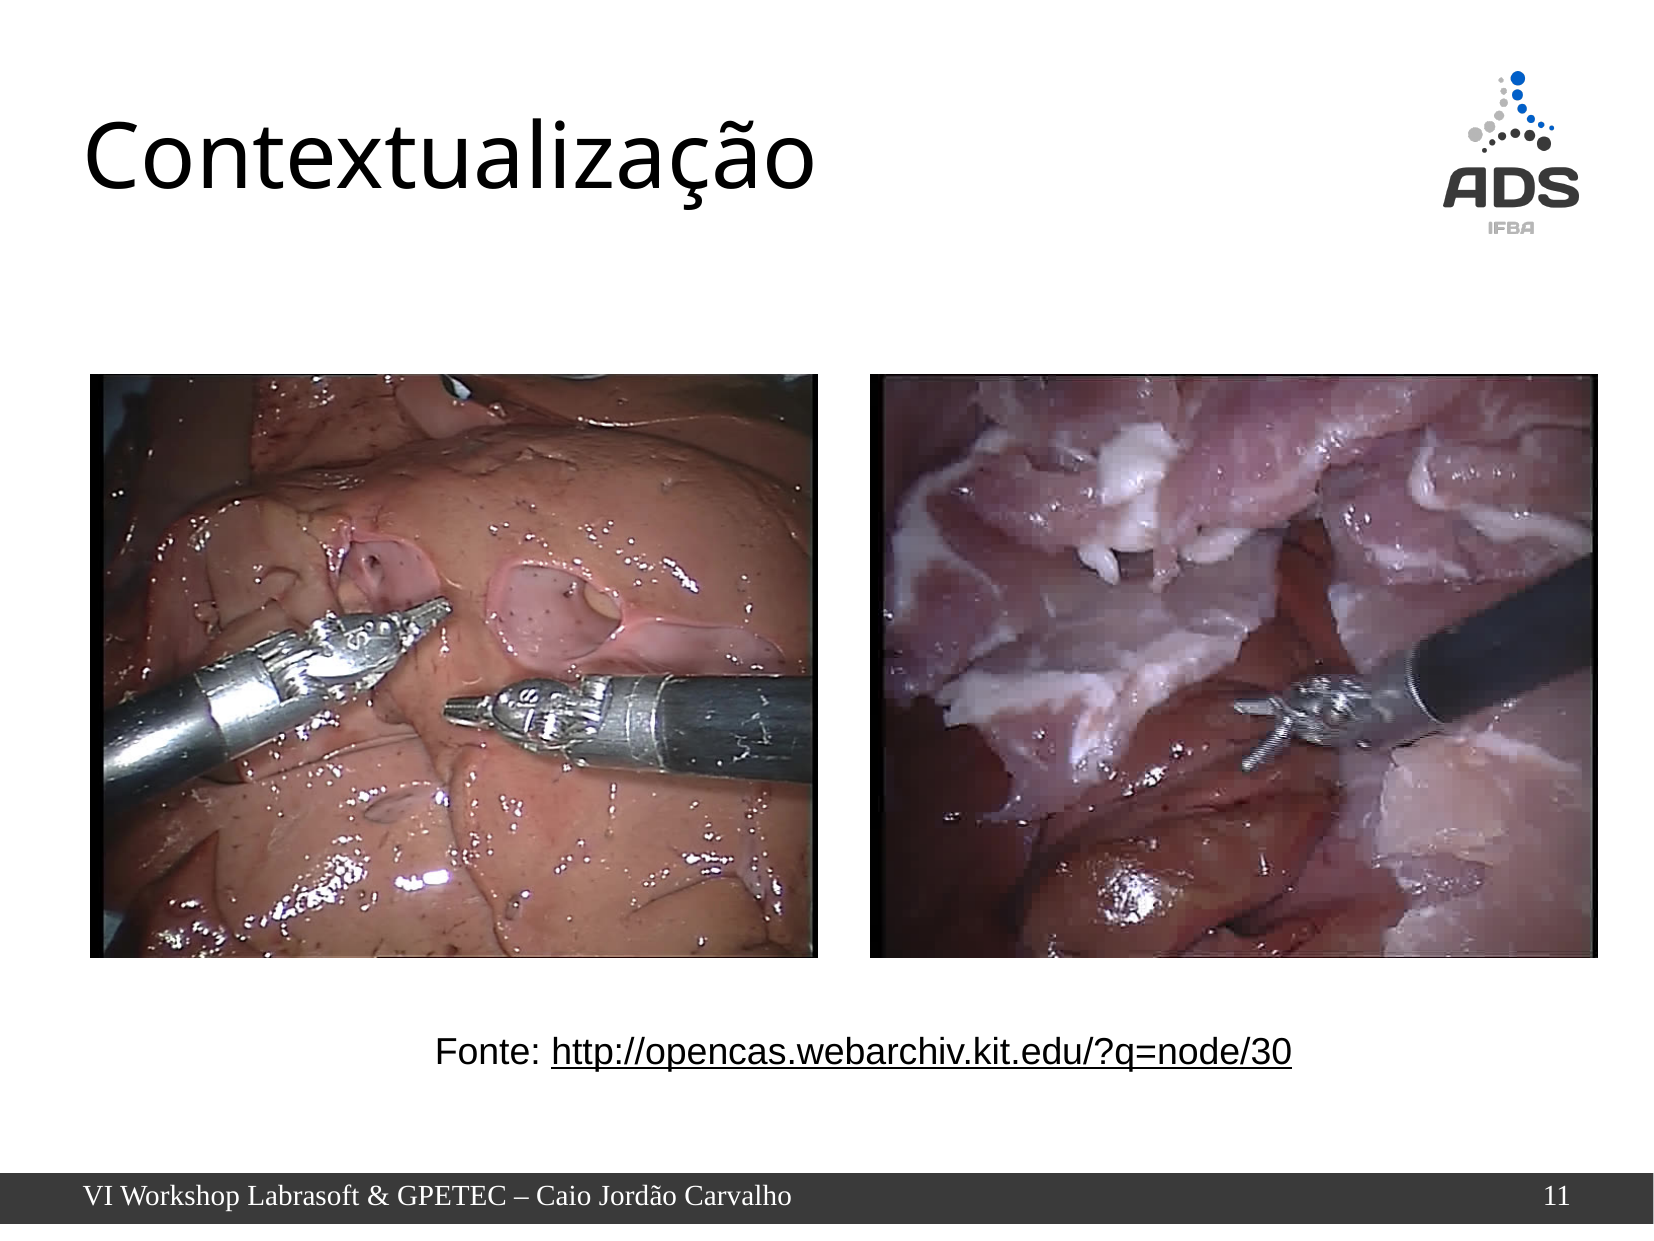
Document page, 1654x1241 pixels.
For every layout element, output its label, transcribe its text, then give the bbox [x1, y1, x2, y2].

picture [90, 374, 818, 958]
picture [870, 374, 1598, 958]
text_box Fonte: http://opencas.webarchiv.kit.edu/?q=node/30 [420, 1023, 1308, 1081]
title Contextualização [82, 49, 1426, 257]
picture [1443, 71, 1579, 234]
